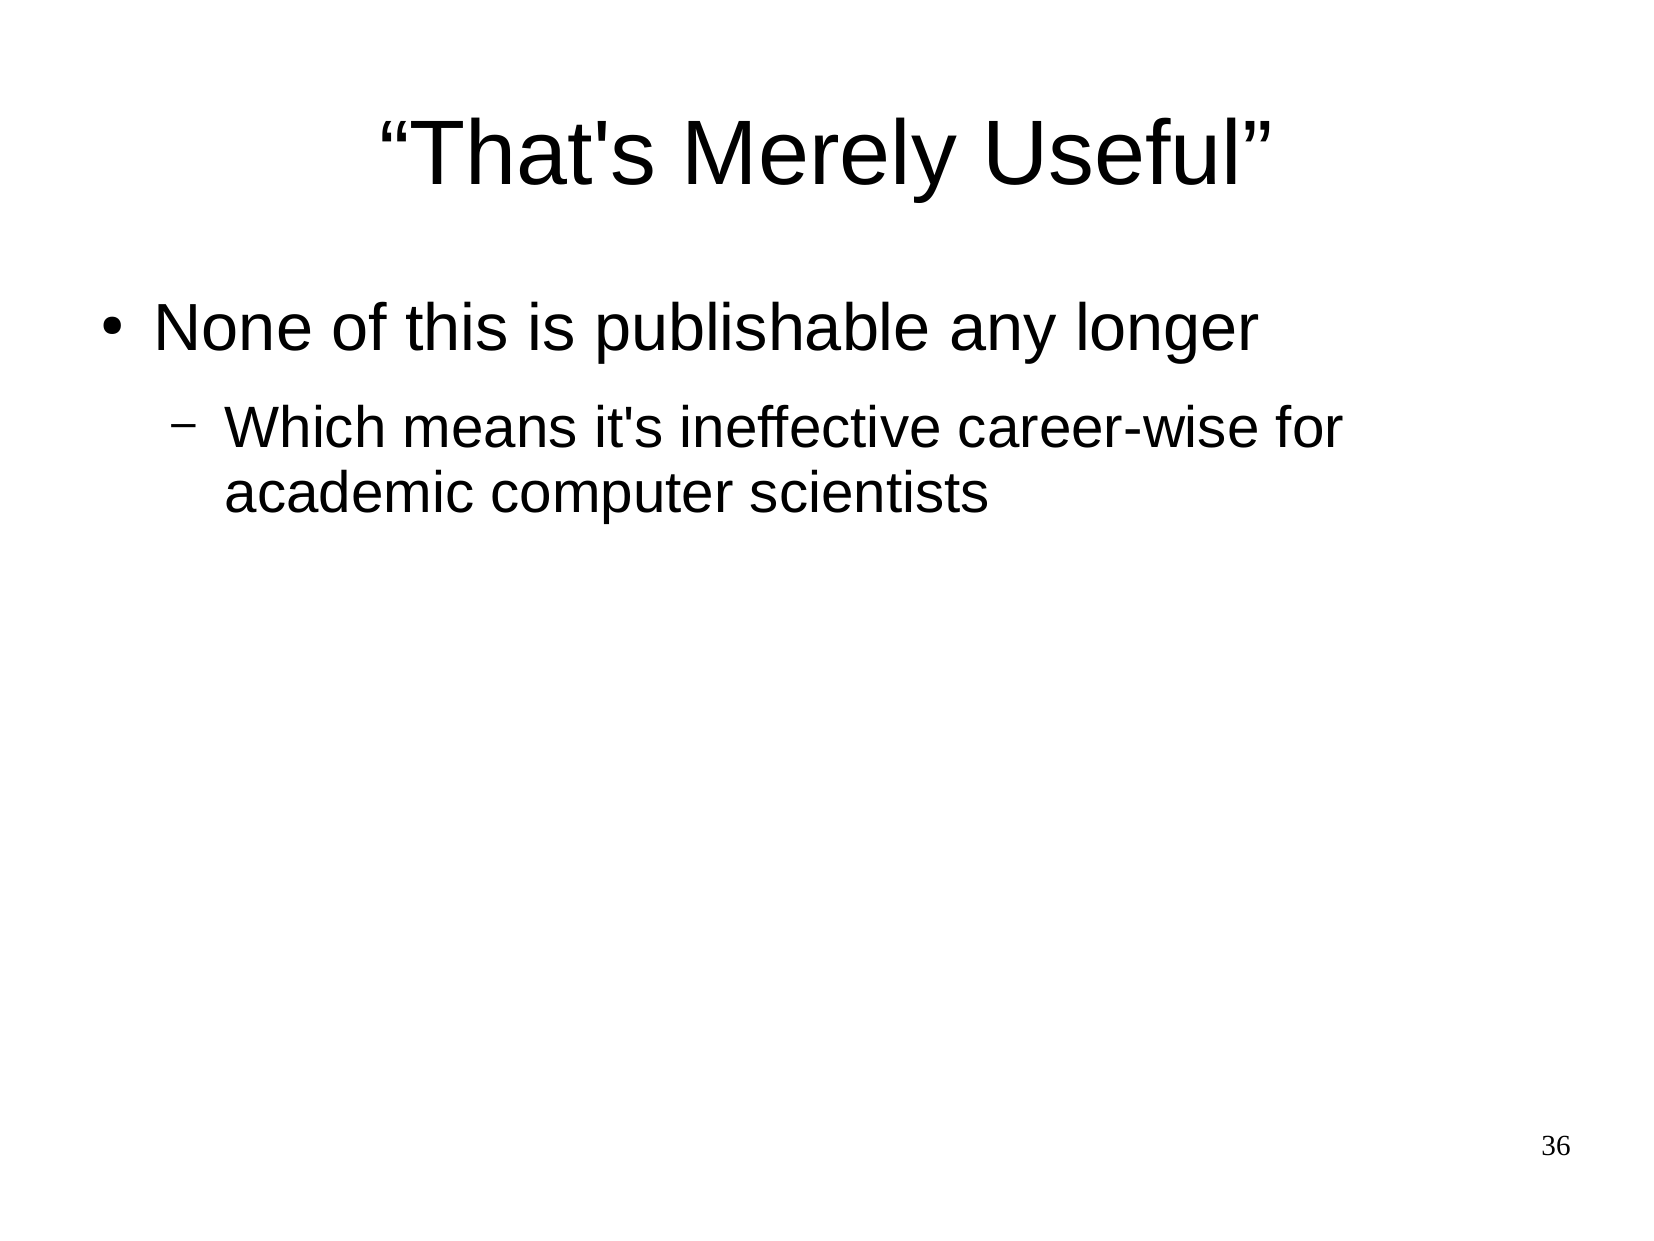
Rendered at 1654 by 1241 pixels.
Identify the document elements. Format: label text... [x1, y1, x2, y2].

title “That's Merely Useful” [82, 49, 1571, 257]
list None of this is publishable any longer Which means it's ineffective career-wise for academic computer scientists [82, 290, 1538, 1099]
